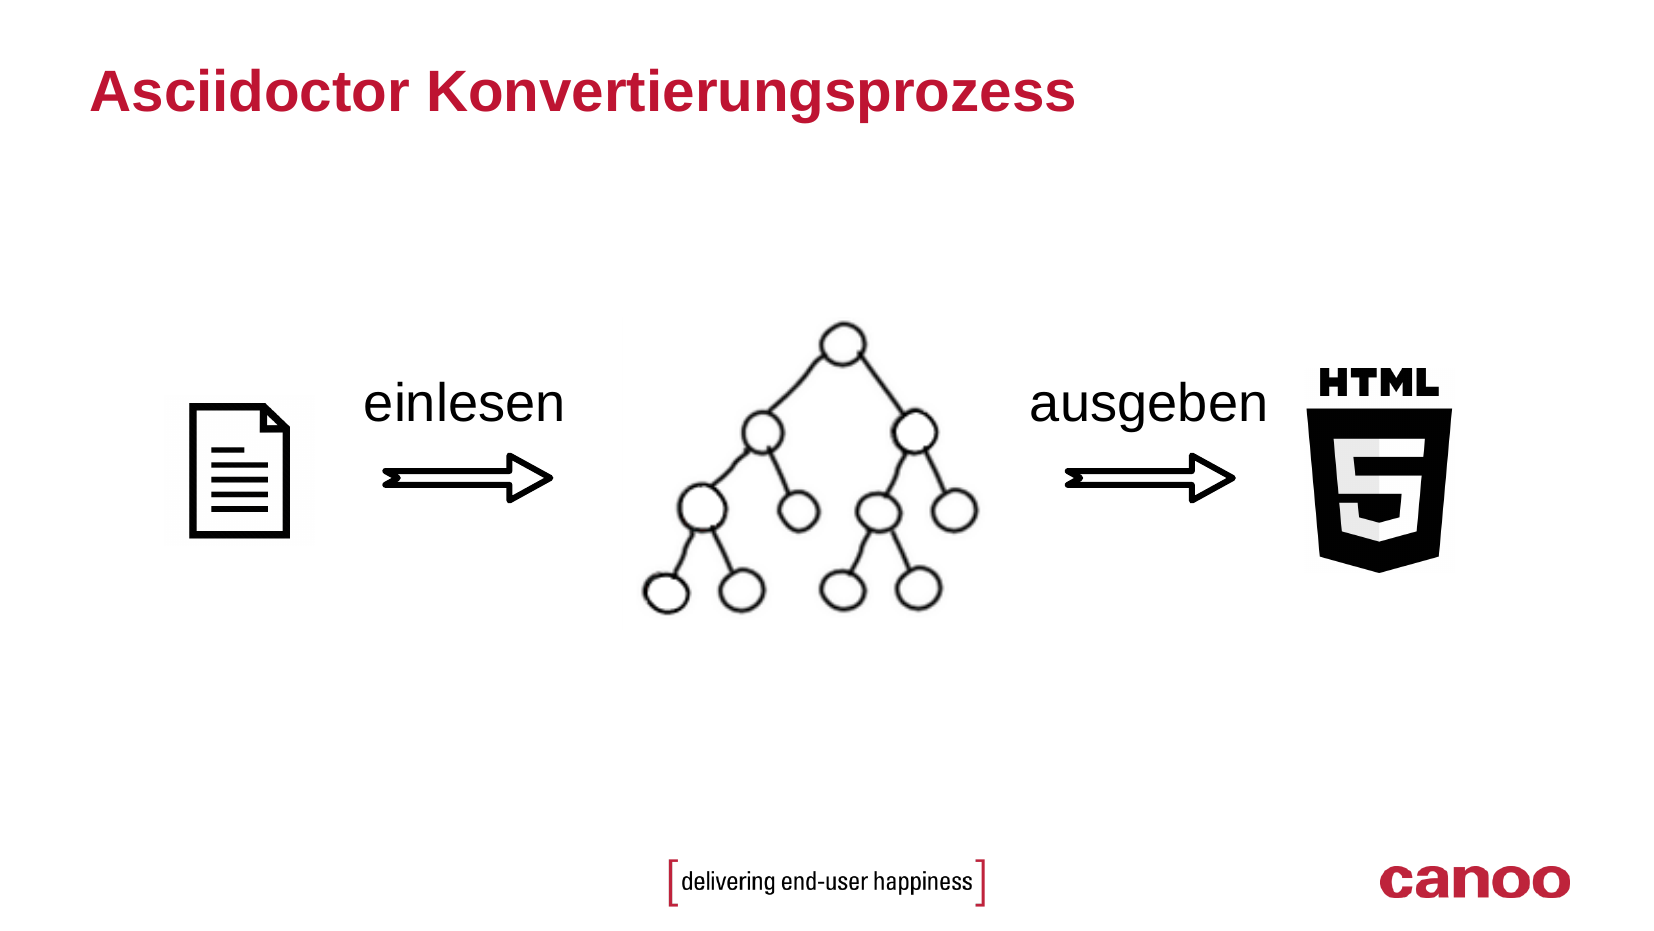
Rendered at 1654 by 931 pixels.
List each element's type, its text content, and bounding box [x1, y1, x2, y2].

picture [164, 395, 315, 546]
picture [1304, 368, 1455, 573]
picture [662, 855, 991, 910]
picture [621, 317, 997, 630]
title Asciidoctor Konvertierungsprozess [75, 45, 1591, 136]
picture [1380, 866, 1570, 898]
text_box ausgeben [1015, 360, 1327, 440]
text_box einlesen [349, 360, 661, 440]
